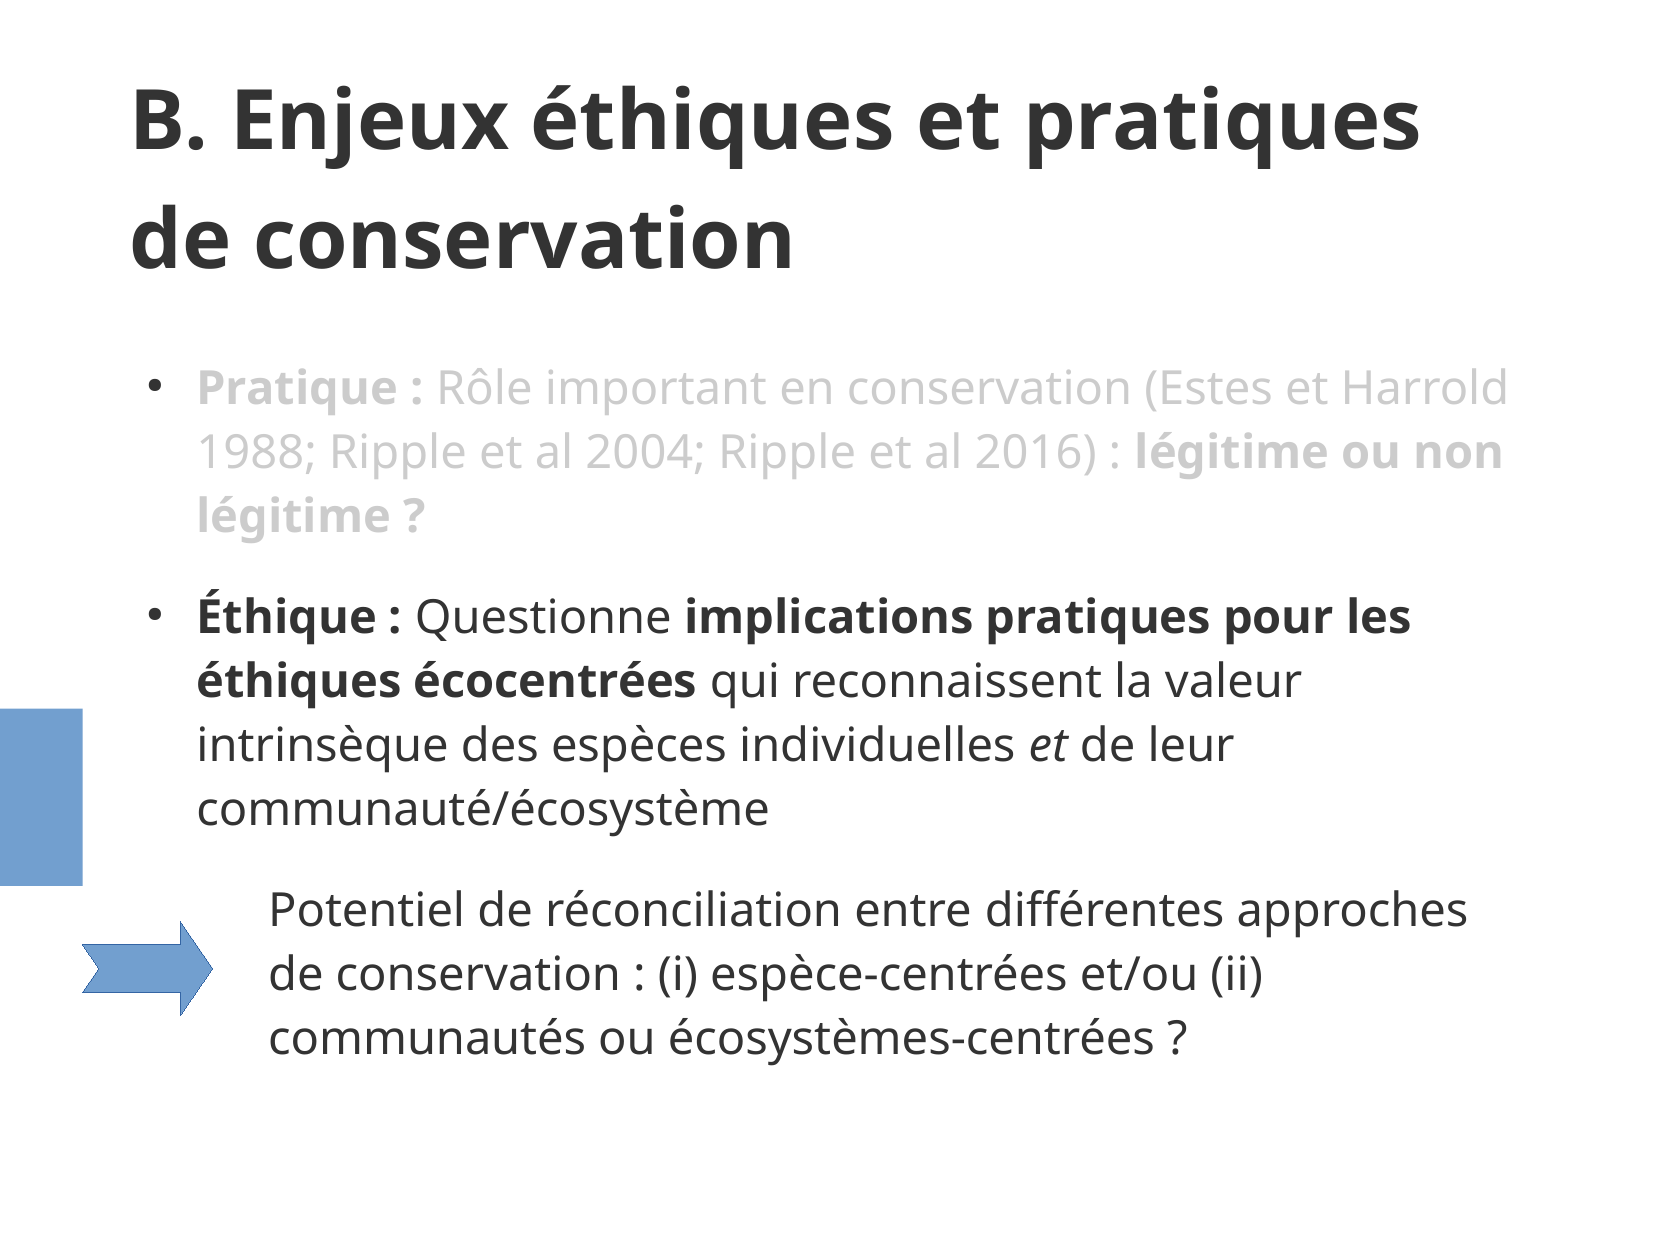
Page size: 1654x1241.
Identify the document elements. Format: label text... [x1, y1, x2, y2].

text_box [82, 921, 213, 1016]
title B. Enjeux éthiques et pratiques de conservation [129, 59, 1536, 296]
list Pratique : Rôle important en conservation (Estes et Harrold 1988; Ripple et al 2004; Ripple et al 2016) : légitime ou non légitime ? Éthique : Questionne implications pratiques pour les éthiques écocentrées qui reconnaissent la valeur intrinsèque des espèces individuelles et de leur communauté/écosystème Potentiel de réconciliation entre différentes approches de conservation : (i) espèce-centrées et/ou (ii) communautés ou écosystèmes-centrées ? [129, 354, 1536, 1074]
